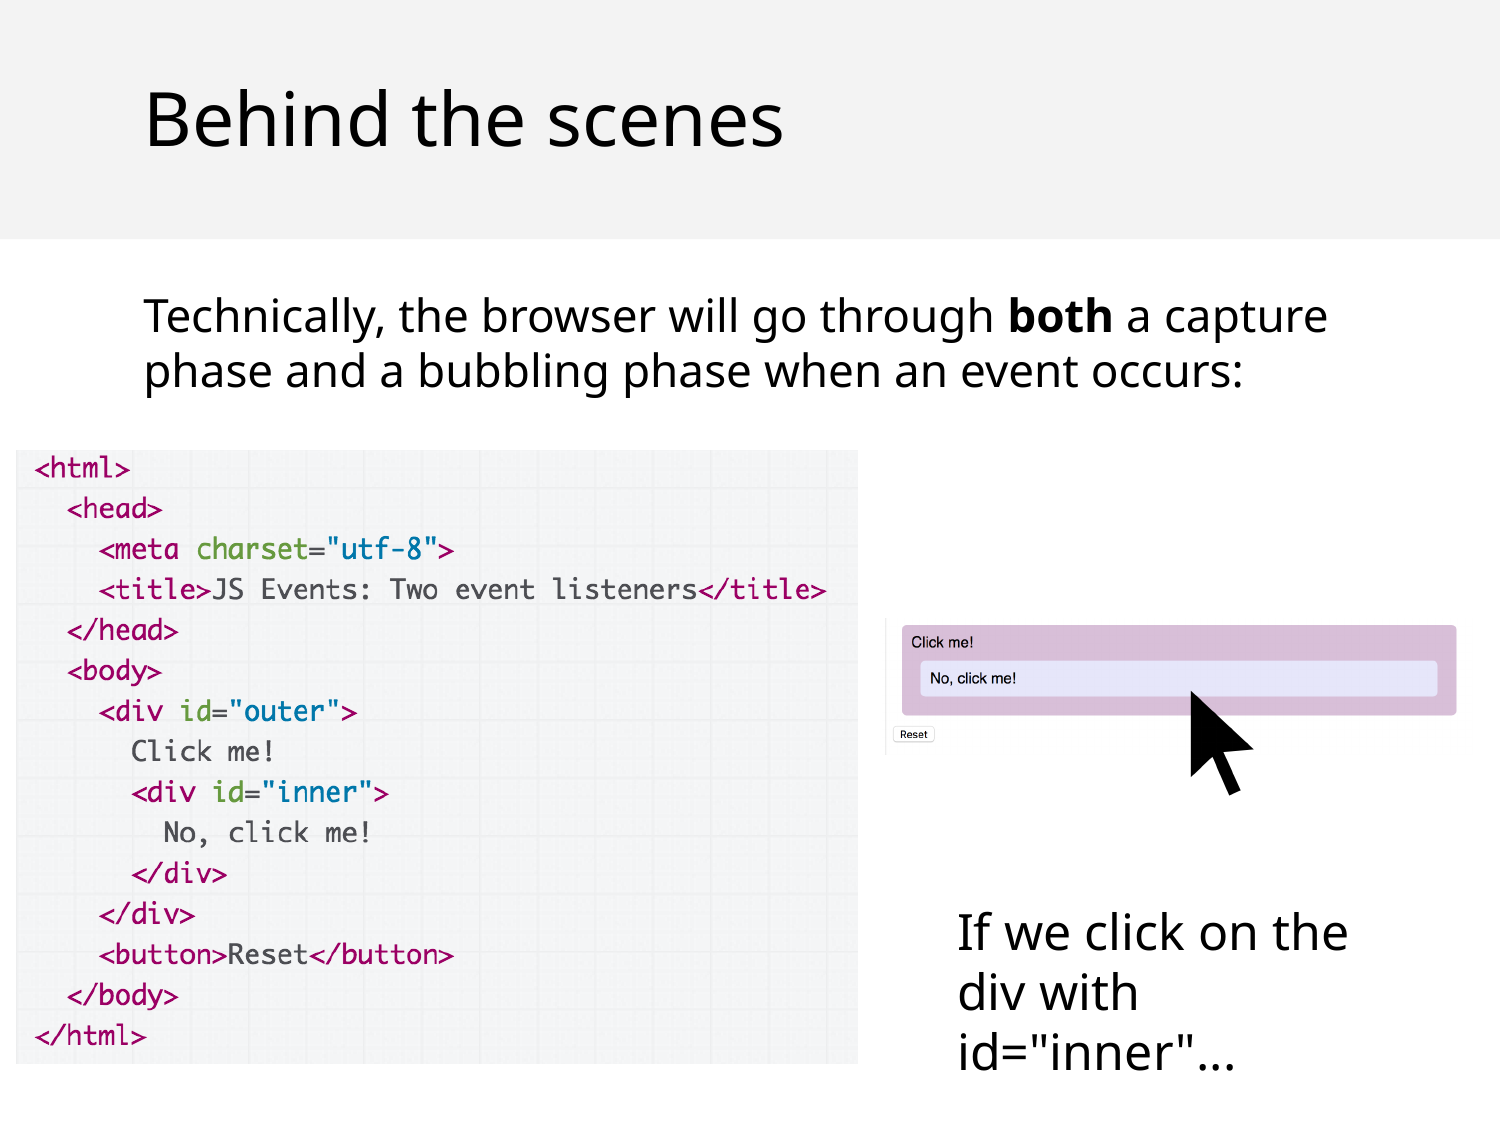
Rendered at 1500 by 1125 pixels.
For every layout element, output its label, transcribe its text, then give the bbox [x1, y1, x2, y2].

text_box If we click on the div with id="inner"... [941, 885, 1392, 1017]
text_box Technically, the browser will go through both a capture phase and a bubbling phase when an event occurs: [128, 271, 1372, 404]
picture [882, 618, 1473, 806]
title Behind the scenes [128, 56, 1372, 183]
picture [16, 450, 858, 1064]
